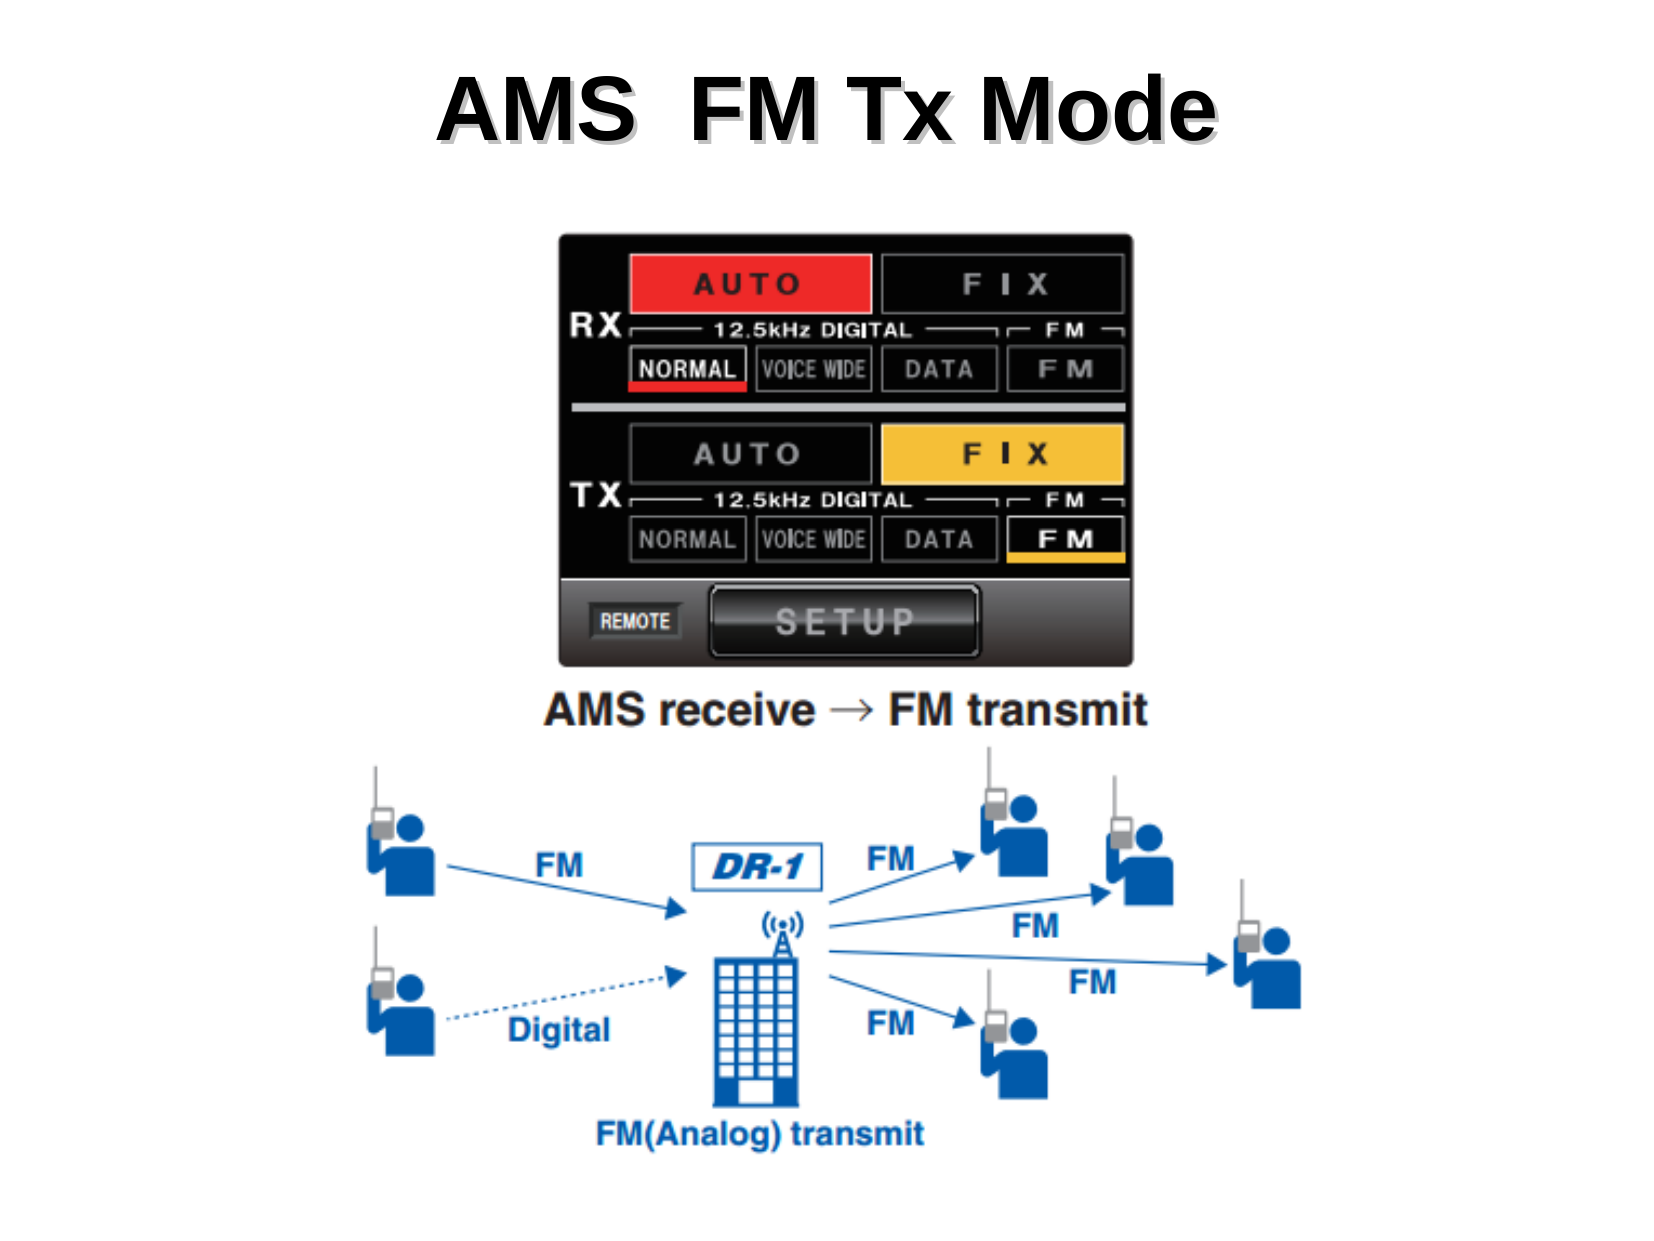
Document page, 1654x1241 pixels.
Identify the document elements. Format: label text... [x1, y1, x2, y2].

title AMS FM Tx Mode [82, 30, 1571, 188]
picture [315, 224, 1336, 1163]
